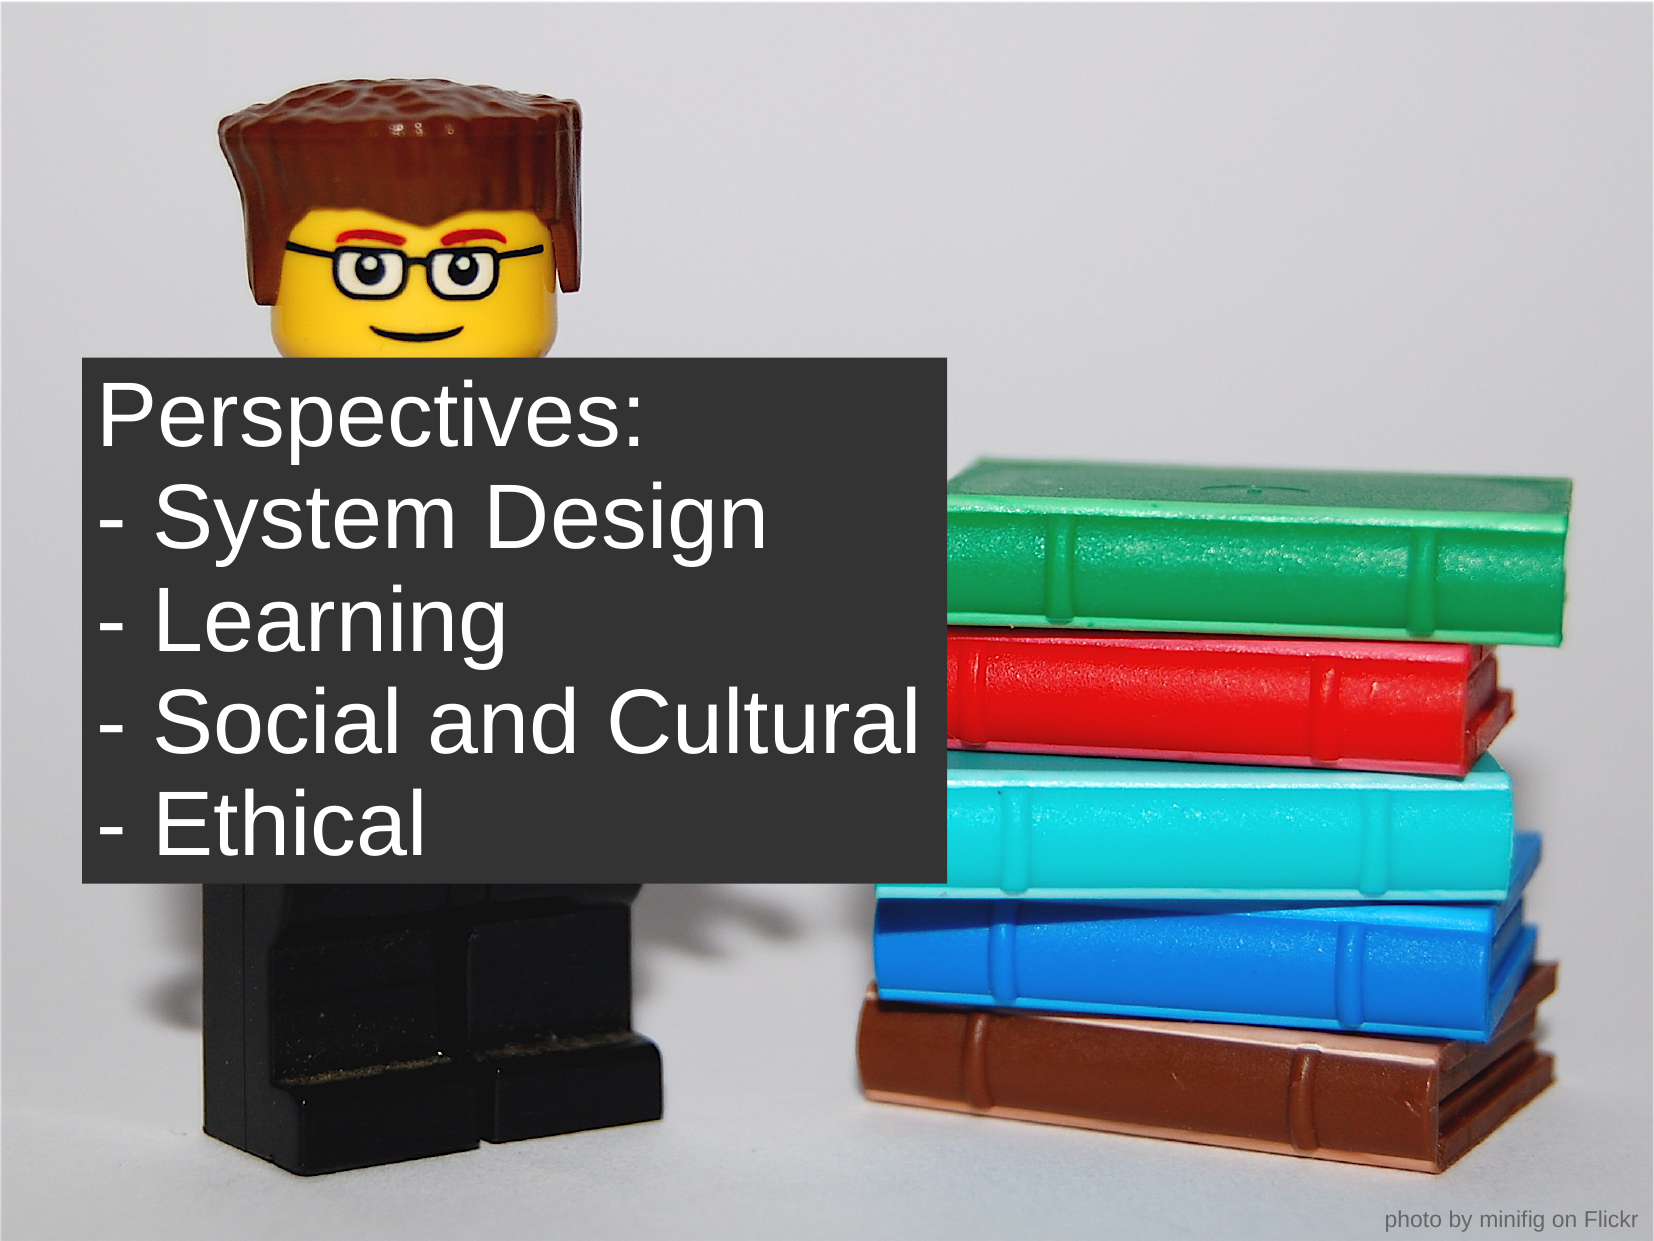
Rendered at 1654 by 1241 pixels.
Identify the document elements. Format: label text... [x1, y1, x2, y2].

text_box photo by minifig on Flickr [1072, 1199, 1654, 1241]
text_box Perspectives: - System Design - Learning - Social and Cultural - Ethical [82, 357, 948, 884]
picture [0, 1, 1654, 1241]
